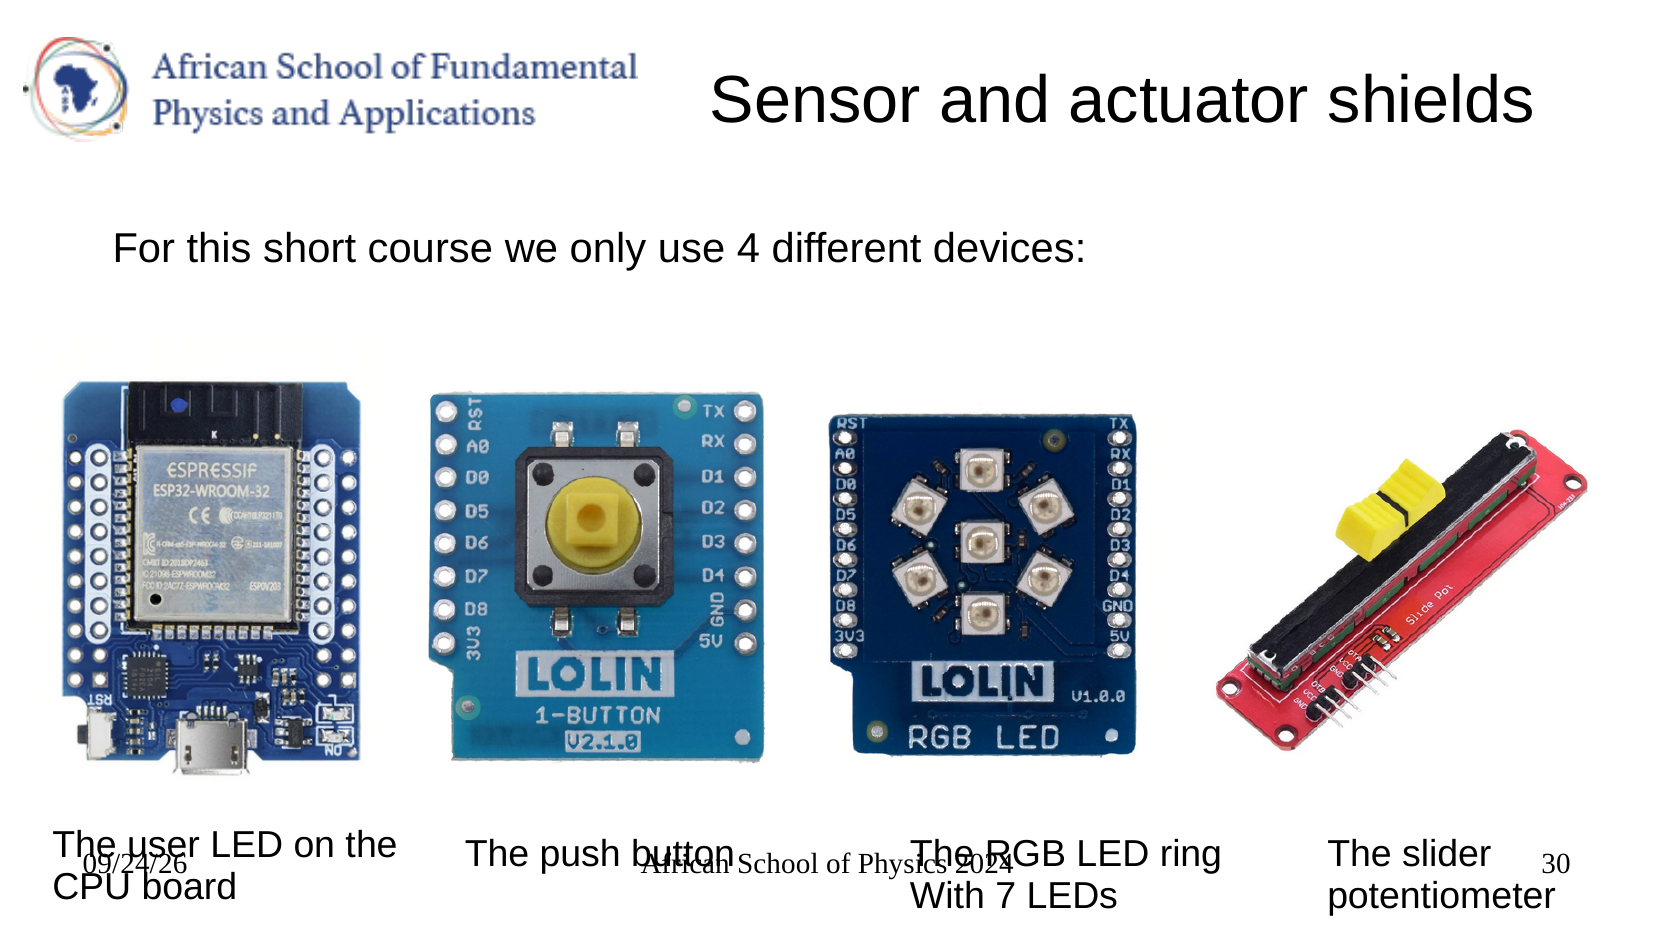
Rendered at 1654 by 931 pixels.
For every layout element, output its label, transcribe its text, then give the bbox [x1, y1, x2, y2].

list For this short course we only use 4 different devices: [112, 225, 1601, 765]
picture [37, 337, 384, 791]
text_box The RGB LED ring With 7 LEDs [895, 825, 1238, 924]
title Sensor and actuator shields [635, 21, 1610, 177]
picture [793, 399, 1163, 765]
picture [23, 37, 635, 142]
picture [1180, 418, 1601, 765]
text_box The push button [450, 825, 751, 882]
text_box The user LED on the CPU board [37, 816, 414, 916]
picture [398, 374, 788, 777]
text_box The slider potentiometer [1312, 825, 1572, 924]
